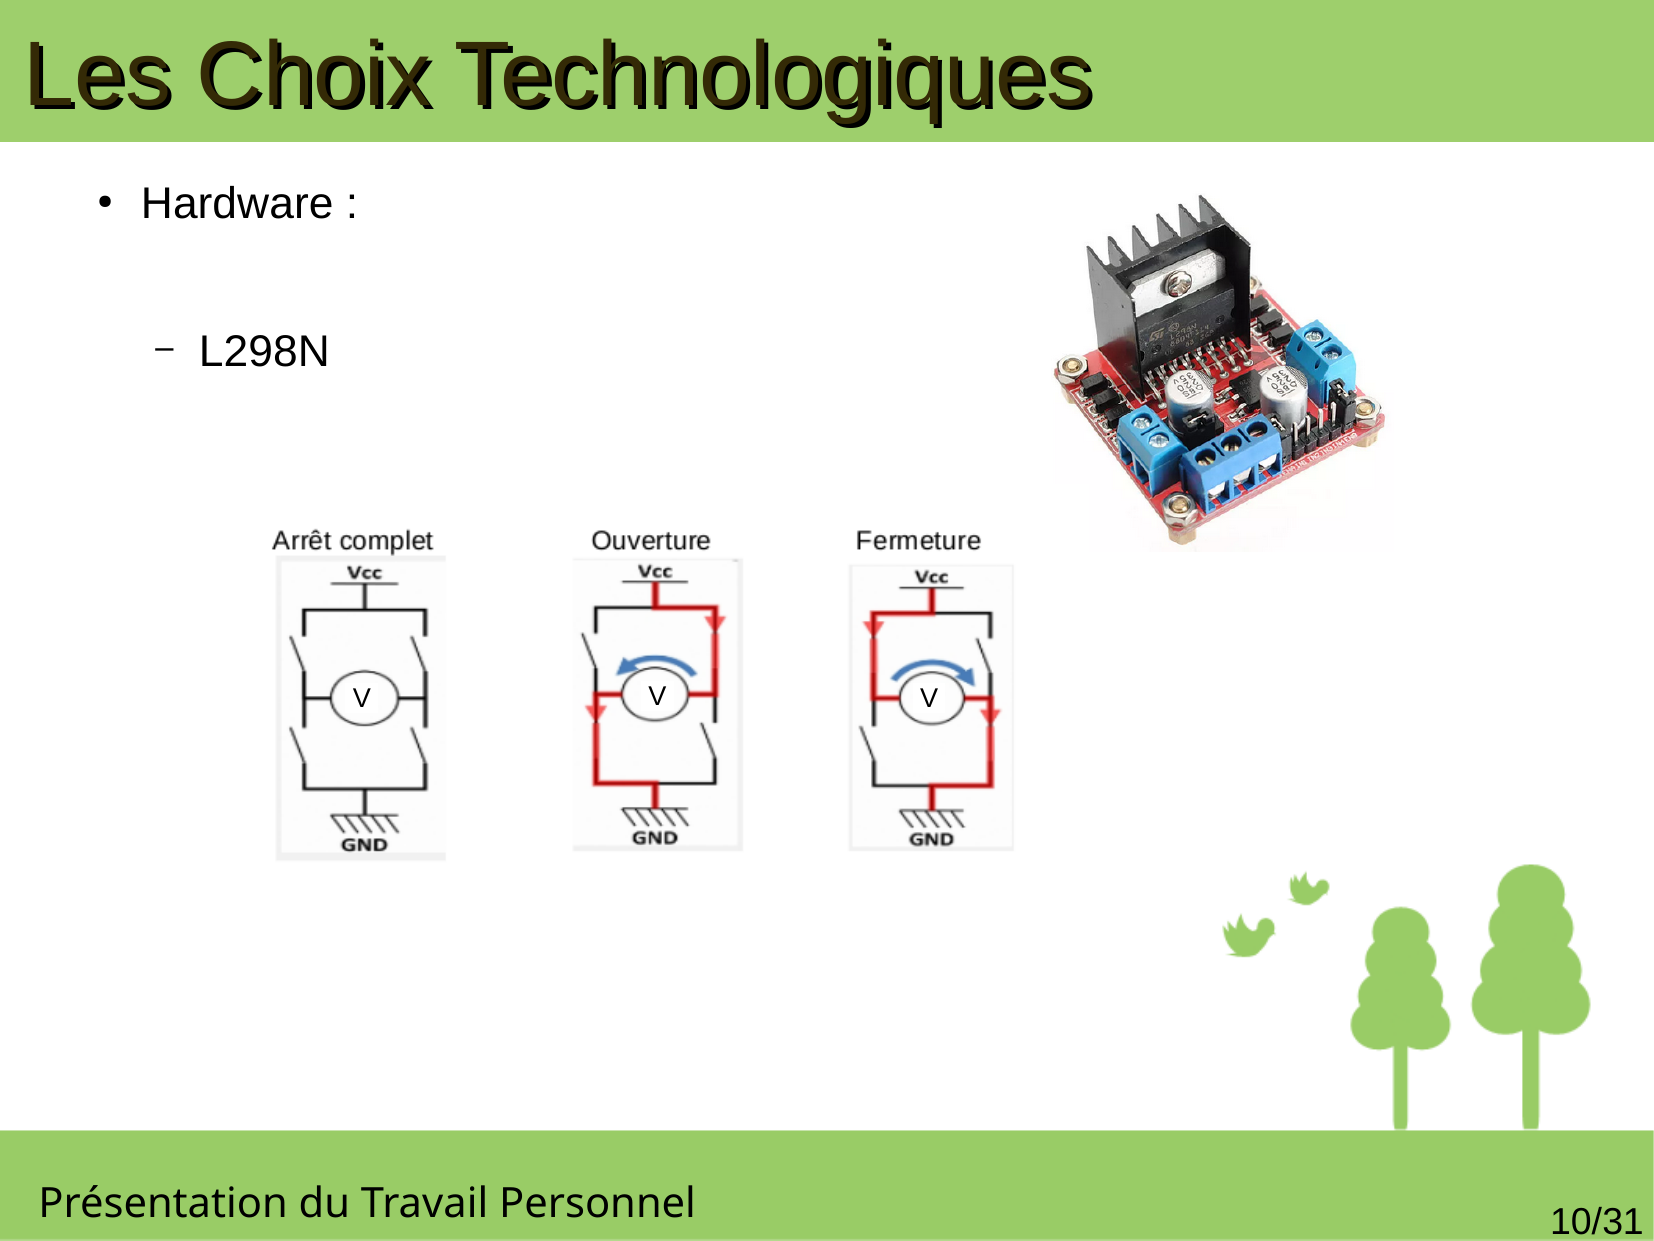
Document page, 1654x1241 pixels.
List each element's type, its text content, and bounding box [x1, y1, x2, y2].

text_box V [897, 675, 969, 721]
title Les Choix Technologiques [23, 5, 1654, 142]
text_box Présentation du Travail Personnel [23, 1165, 1441, 1229]
text_box [0, 0, 1654, 142]
text_box <numéro>/31 [1535, 1192, 1654, 1241]
text_box V [625, 673, 697, 719]
list Hardware : L298N [82, 178, 1571, 898]
text_box V [330, 675, 402, 721]
picture [0, 142, 1654, 1241]
